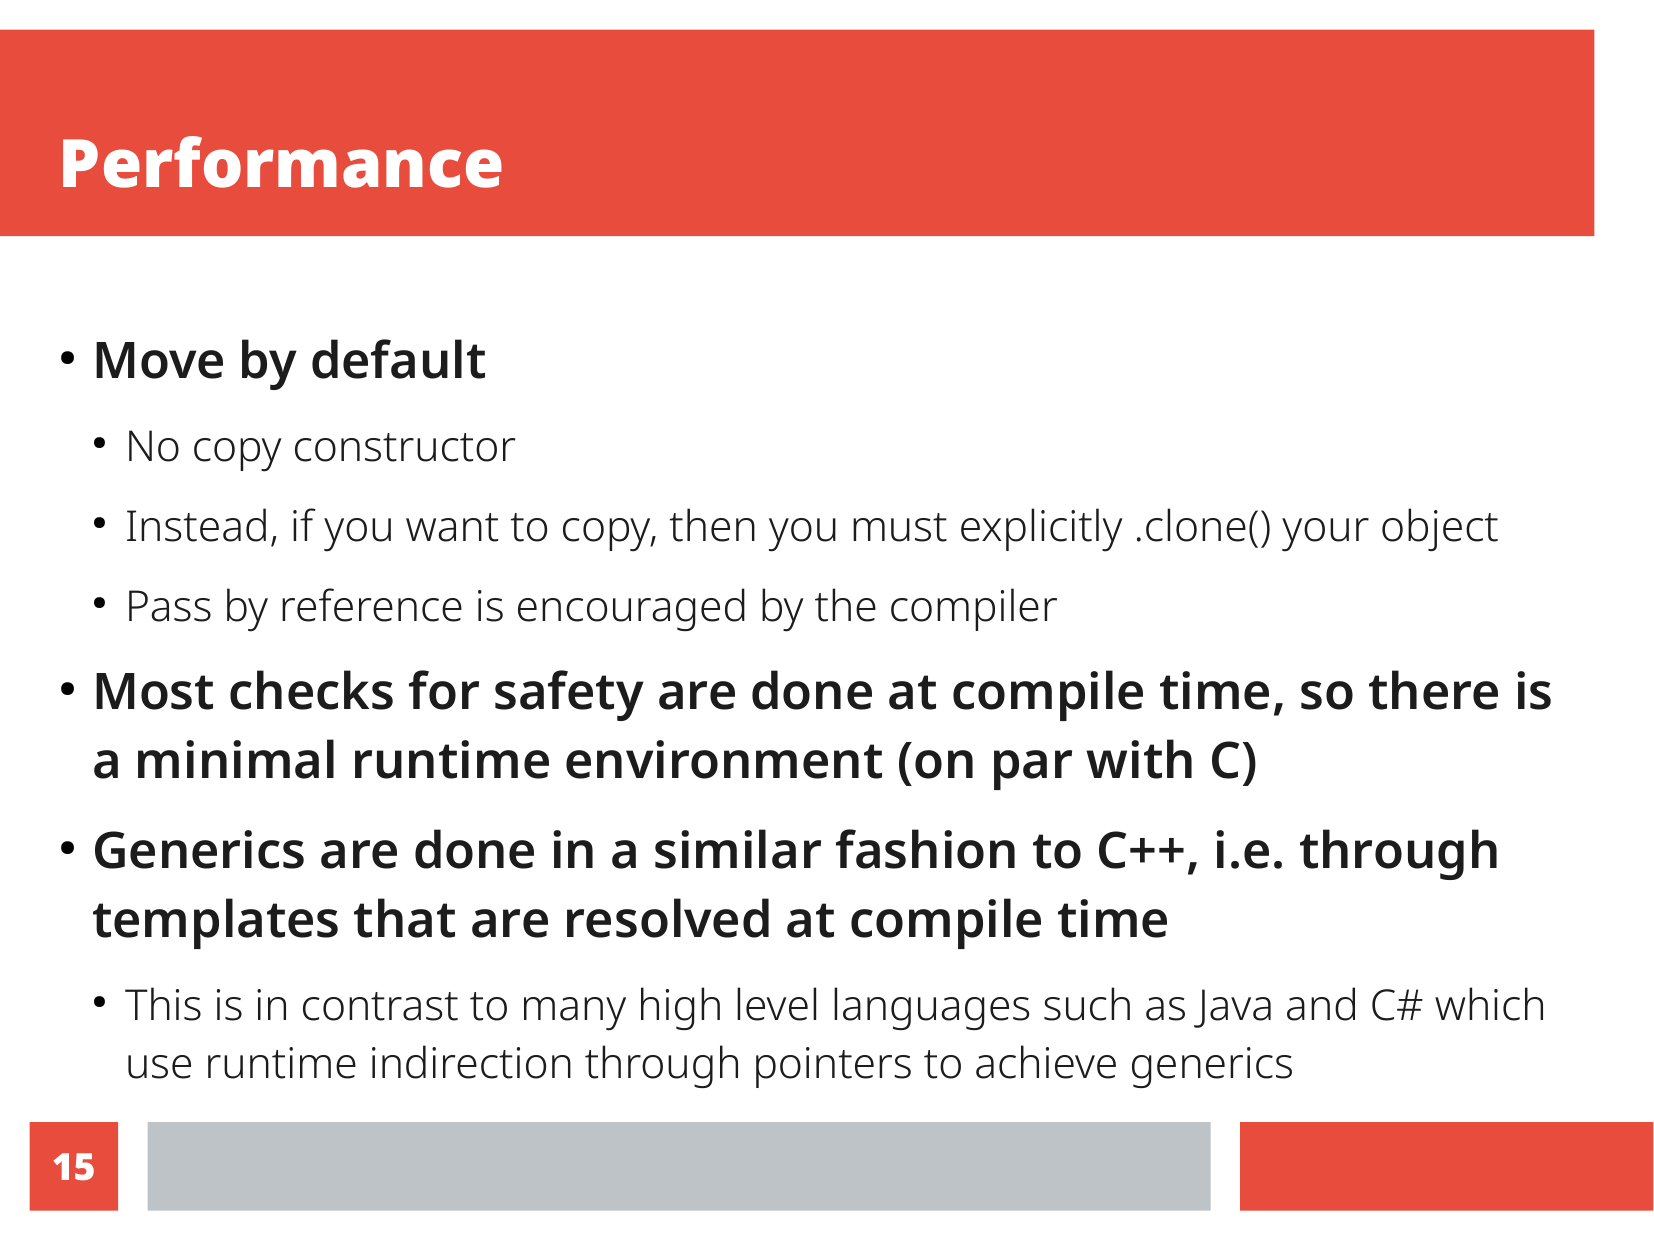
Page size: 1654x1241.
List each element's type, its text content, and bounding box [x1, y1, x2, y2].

title Performance [59, 59, 1595, 207]
list Move by default No copy constructor Instead, if you want to copy, then you must explicitly .clone() your object Pass by reference is encouraged by the compiler Most checks for safety are done at compile time, so there is a minimal runtime environment (on par with C) Generics are done in a similar fashion to C++, i.e. through templates that are resolved at compile time This is in contrast to many high level languages such as Java and C# which use runtime indirection through pointers to achieve generics [59, 324, 1565, 1093]
